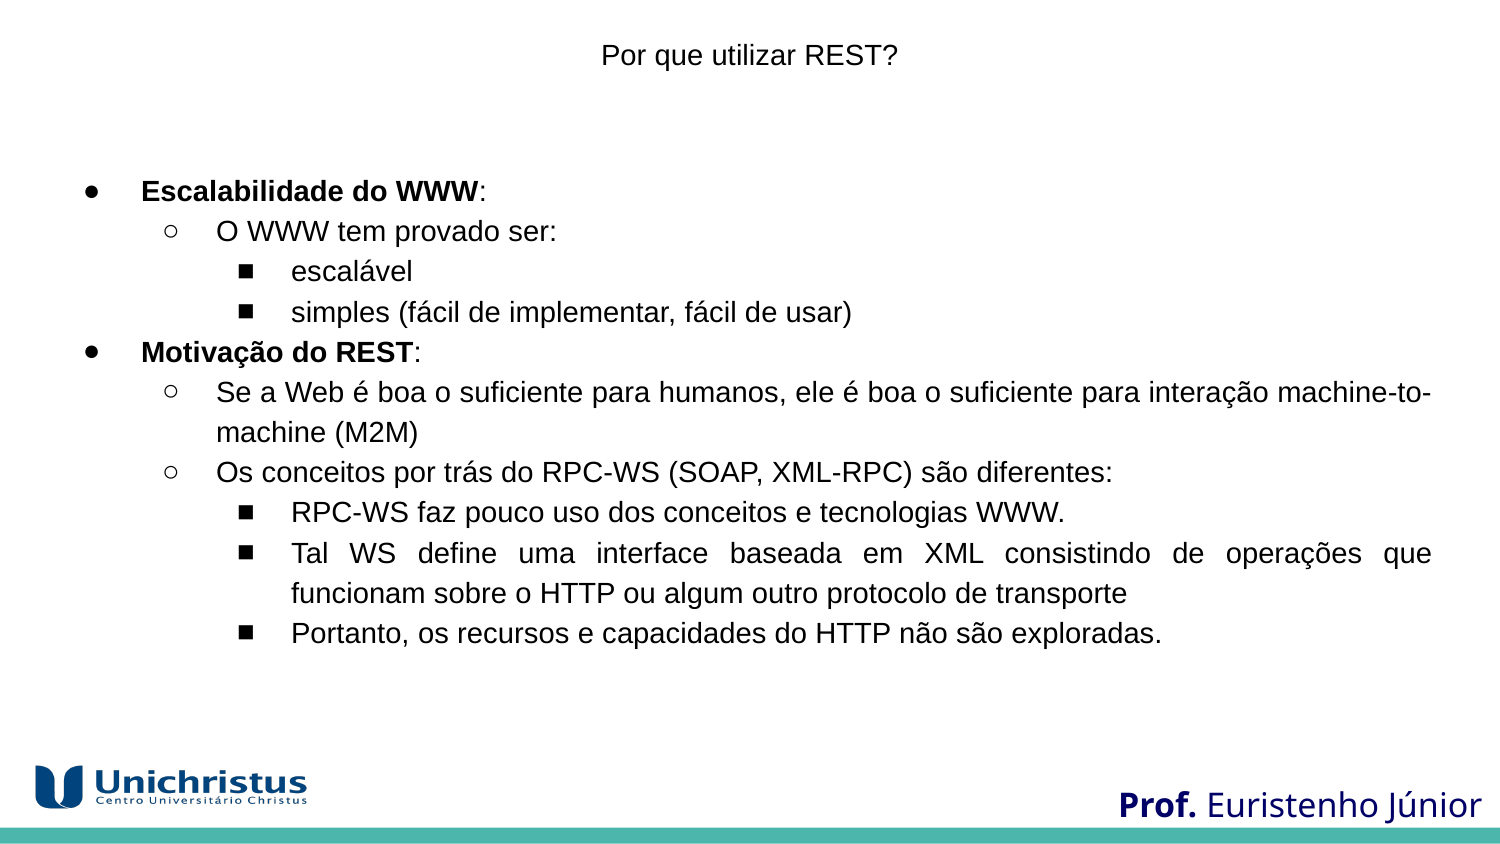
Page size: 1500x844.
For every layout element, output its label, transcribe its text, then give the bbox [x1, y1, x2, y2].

title Por que utilizar REST? [51, 20, 1449, 137]
picture [31, 763, 311, 810]
text_box Prof. Euristenho Júnior [1103, 773, 1500, 829]
list Escalabilidade do WWW: O WWW tem provado ser: escalável simples (fácil de implementar, fácil de usar) Motivação do REST: Se a Web é boa o suficiente para humanos, ele é boa o suficiente para interação machine-to-machine (M2M) Os conceitos por trás do RPC-WS (SOAP, XML-RPC) são diferentes: RPC-WS faz pouco uso dos conceitos e tecnologias WWW. Tal WS define uma interface baseada em XML consistindo de operações que funcionam sobre o HTTP ou algum outro protocolo de transporte Portanto, os recursos e capacidades do HTTP não são exploradas. [51, 152, 1449, 750]
